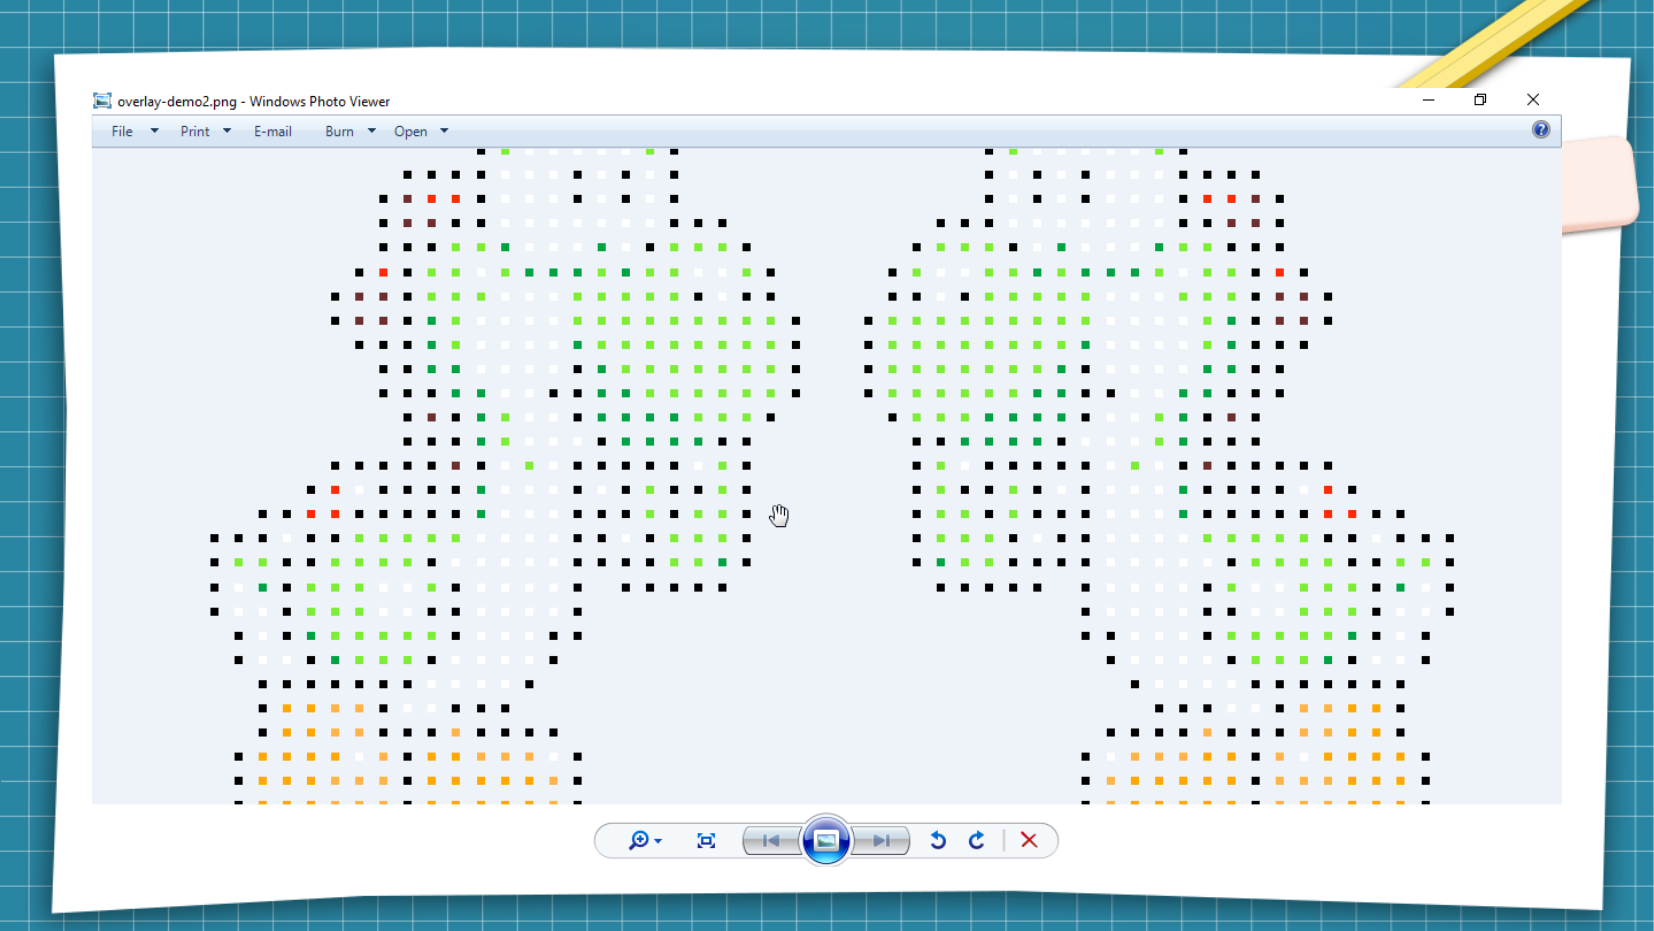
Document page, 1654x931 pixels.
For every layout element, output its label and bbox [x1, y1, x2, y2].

picture [91, 88, 1562, 867]
